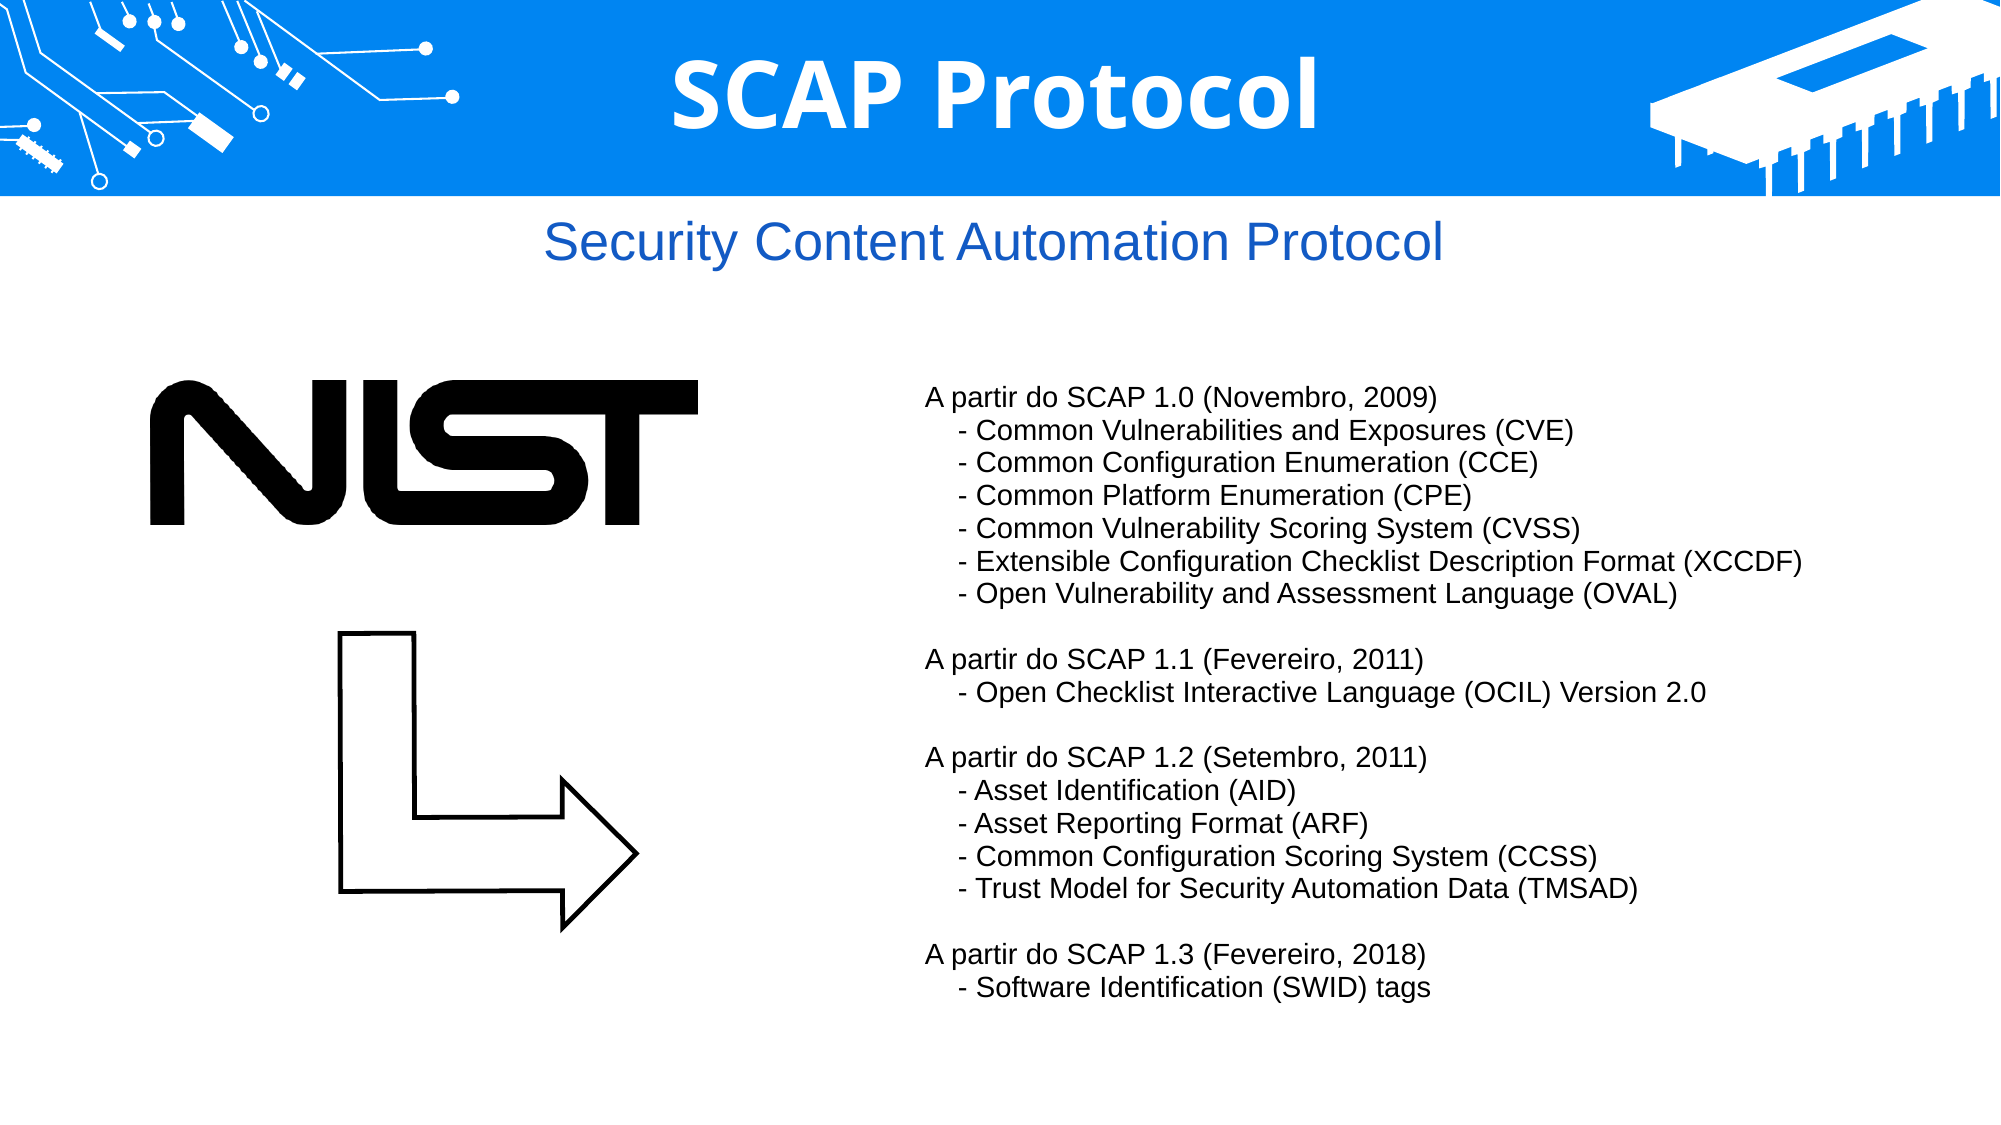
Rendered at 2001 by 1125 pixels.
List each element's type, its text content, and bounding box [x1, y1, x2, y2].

text_box Security Content Automation Protocol [528, 204, 1461, 280]
text_box A partir do SCAP 1.0 (Novembro, 2009) - Common Vulnerabilities and Exposures (CVE) - Common Configuration Enumeration (CCE) - Common Platform Enumeration (CPE) - Common Vulnerability Scoring System (CVSS) - Extensible Configuration Checklist Description Format (XCCDF) - Open Vulnerability and Assessment Language (OVAL) A partir do SCAP 1.1 (Fevereiro, 2011) - Open Checklist Interactive Language (OCIL) Version 2.0 A partir do SCAP 1.2 (Setembro, 2011) - Asset Identification (AID) - Asset Reporting Format (ARF) - Common Configuration Scoring System (CCSS) - Trust Model for Security Automation Data (TMSAD) A partir do SCAP 1.3 (Fevereiro, 2018) - Software Identification (SWID) tags [910, 373, 1886, 1044]
picture [150, 380, 698, 526]
list SCAP Protocol [47, 38, 1946, 158]
picture [337, 630, 641, 935]
